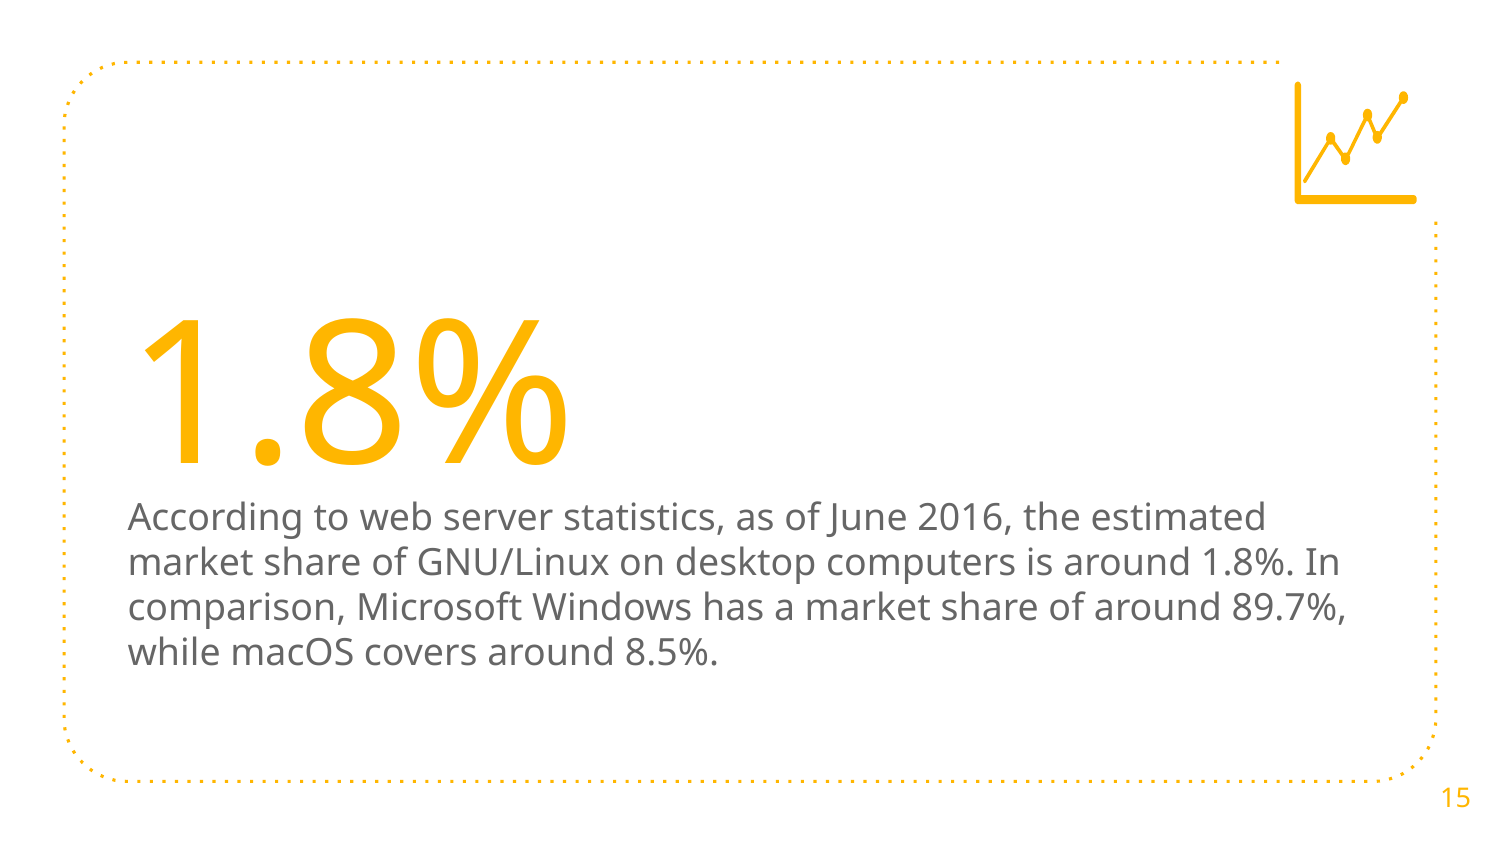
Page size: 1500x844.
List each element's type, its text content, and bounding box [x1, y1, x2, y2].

subtitle According to web server statistics, as of June 2016, the estimated market share of GNU/Linux on desktop computers is around 1.8%. In comparison, Microsoft Windows has a market share of around 89.7%, while macOS covers around 8.5%. [112, 478, 1388, 608]
title 1.8% [112, 248, 1388, 439]
text_box [1294, 81, 1417, 205]
text_box [1303, 91, 1409, 184]
slide_number <number> [1411, 753, 1500, 844]
